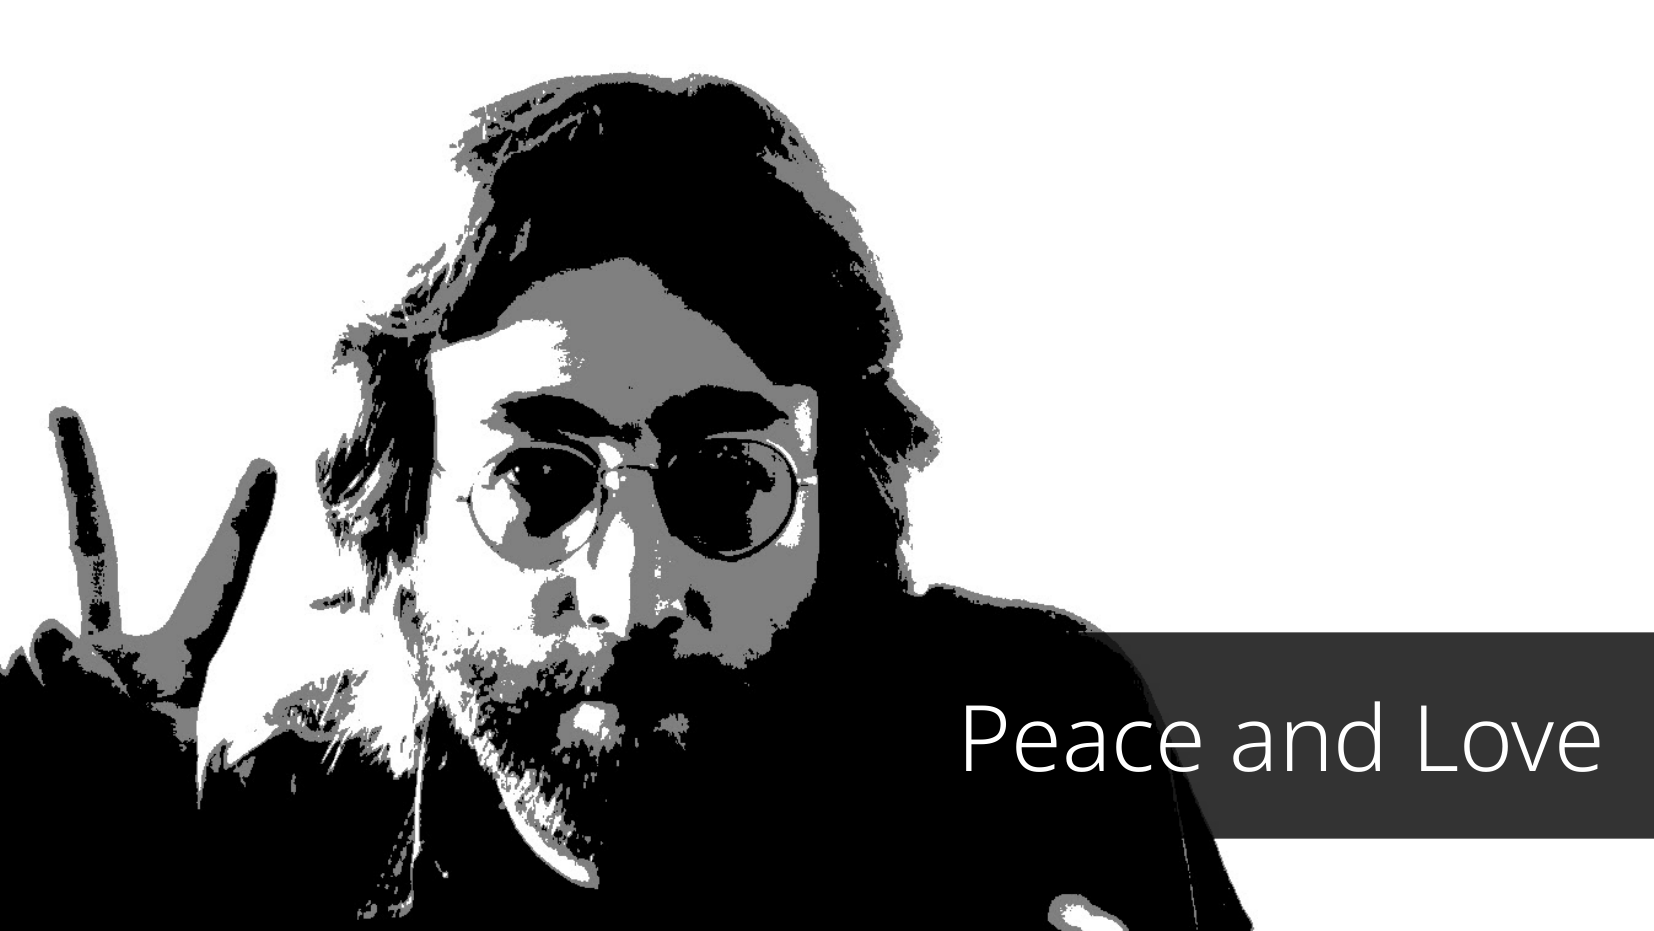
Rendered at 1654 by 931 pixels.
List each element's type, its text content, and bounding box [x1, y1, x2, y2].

text_box Peace and Love [838, 632, 1654, 839]
picture [0, 35, 1258, 931]
